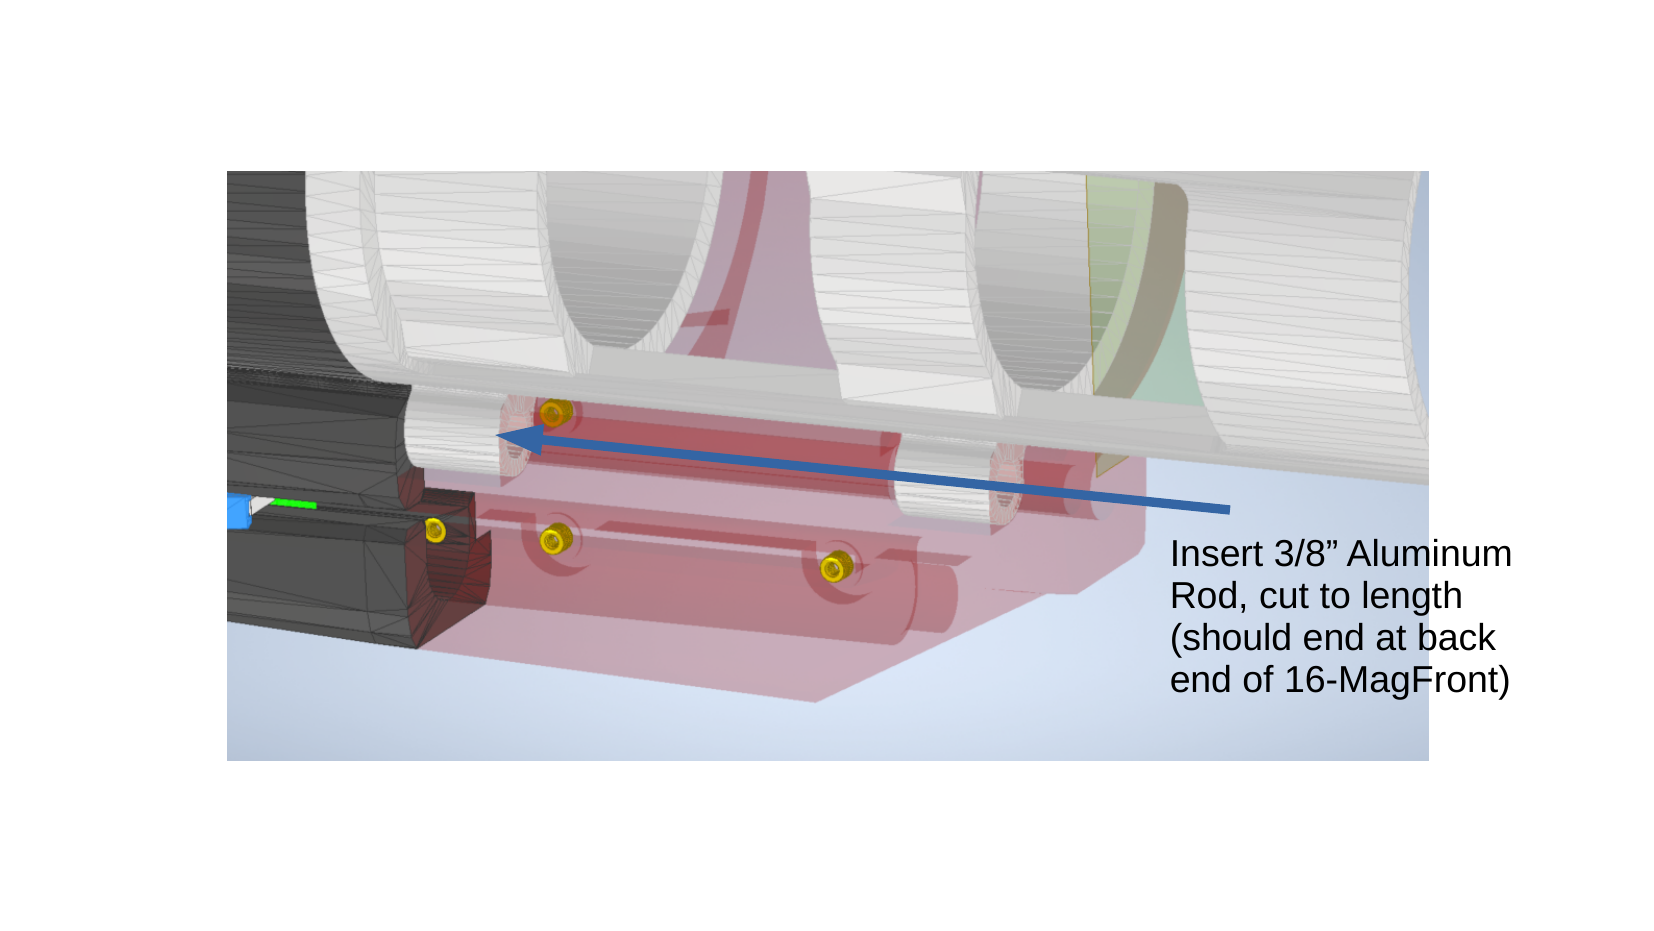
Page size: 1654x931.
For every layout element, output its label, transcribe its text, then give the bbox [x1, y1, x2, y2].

picture [227, 171, 1429, 762]
text_box Insert 3/8” Aluminum Rod, cut to length (should end at back end of 16-MagFront) [1155, 525, 1576, 708]
